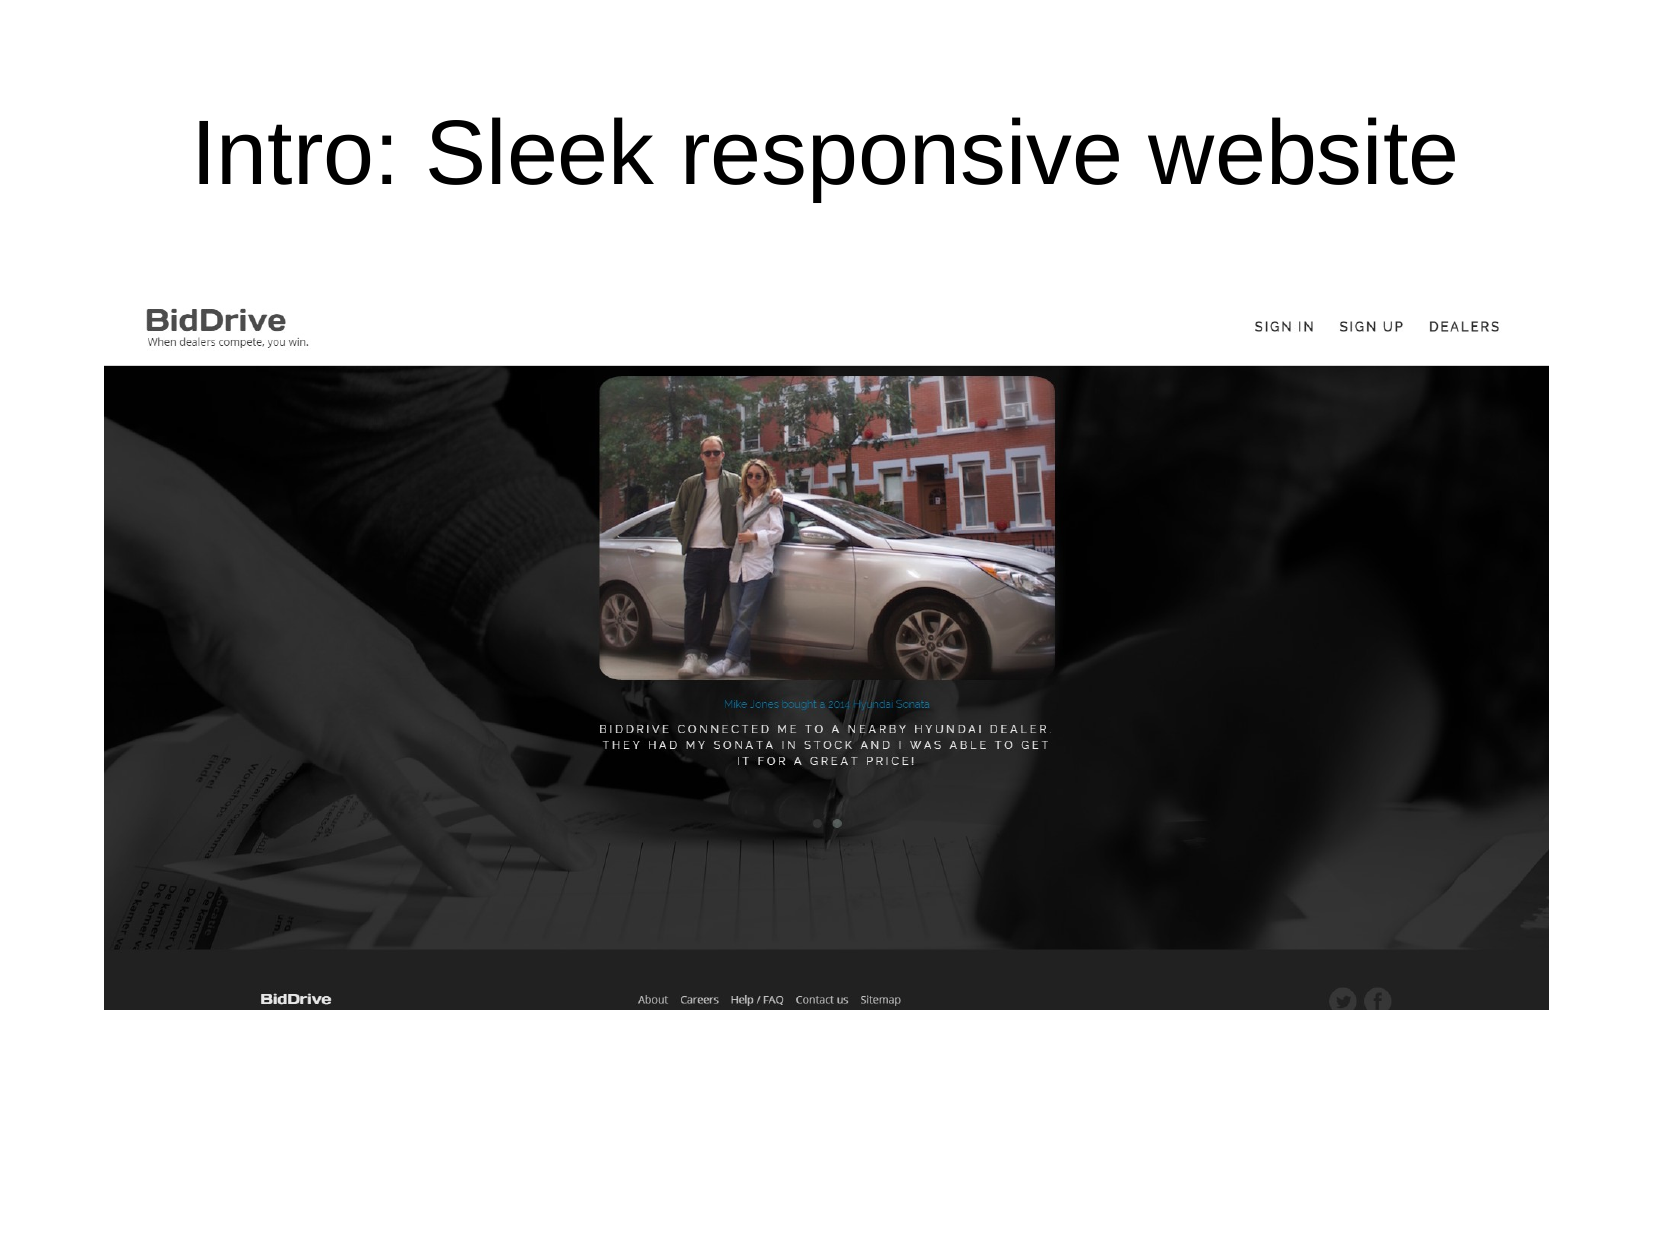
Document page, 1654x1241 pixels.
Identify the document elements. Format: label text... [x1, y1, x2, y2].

picture [104, 290, 1549, 1010]
title Intro: Sleek responsive website [82, 49, 1571, 257]
